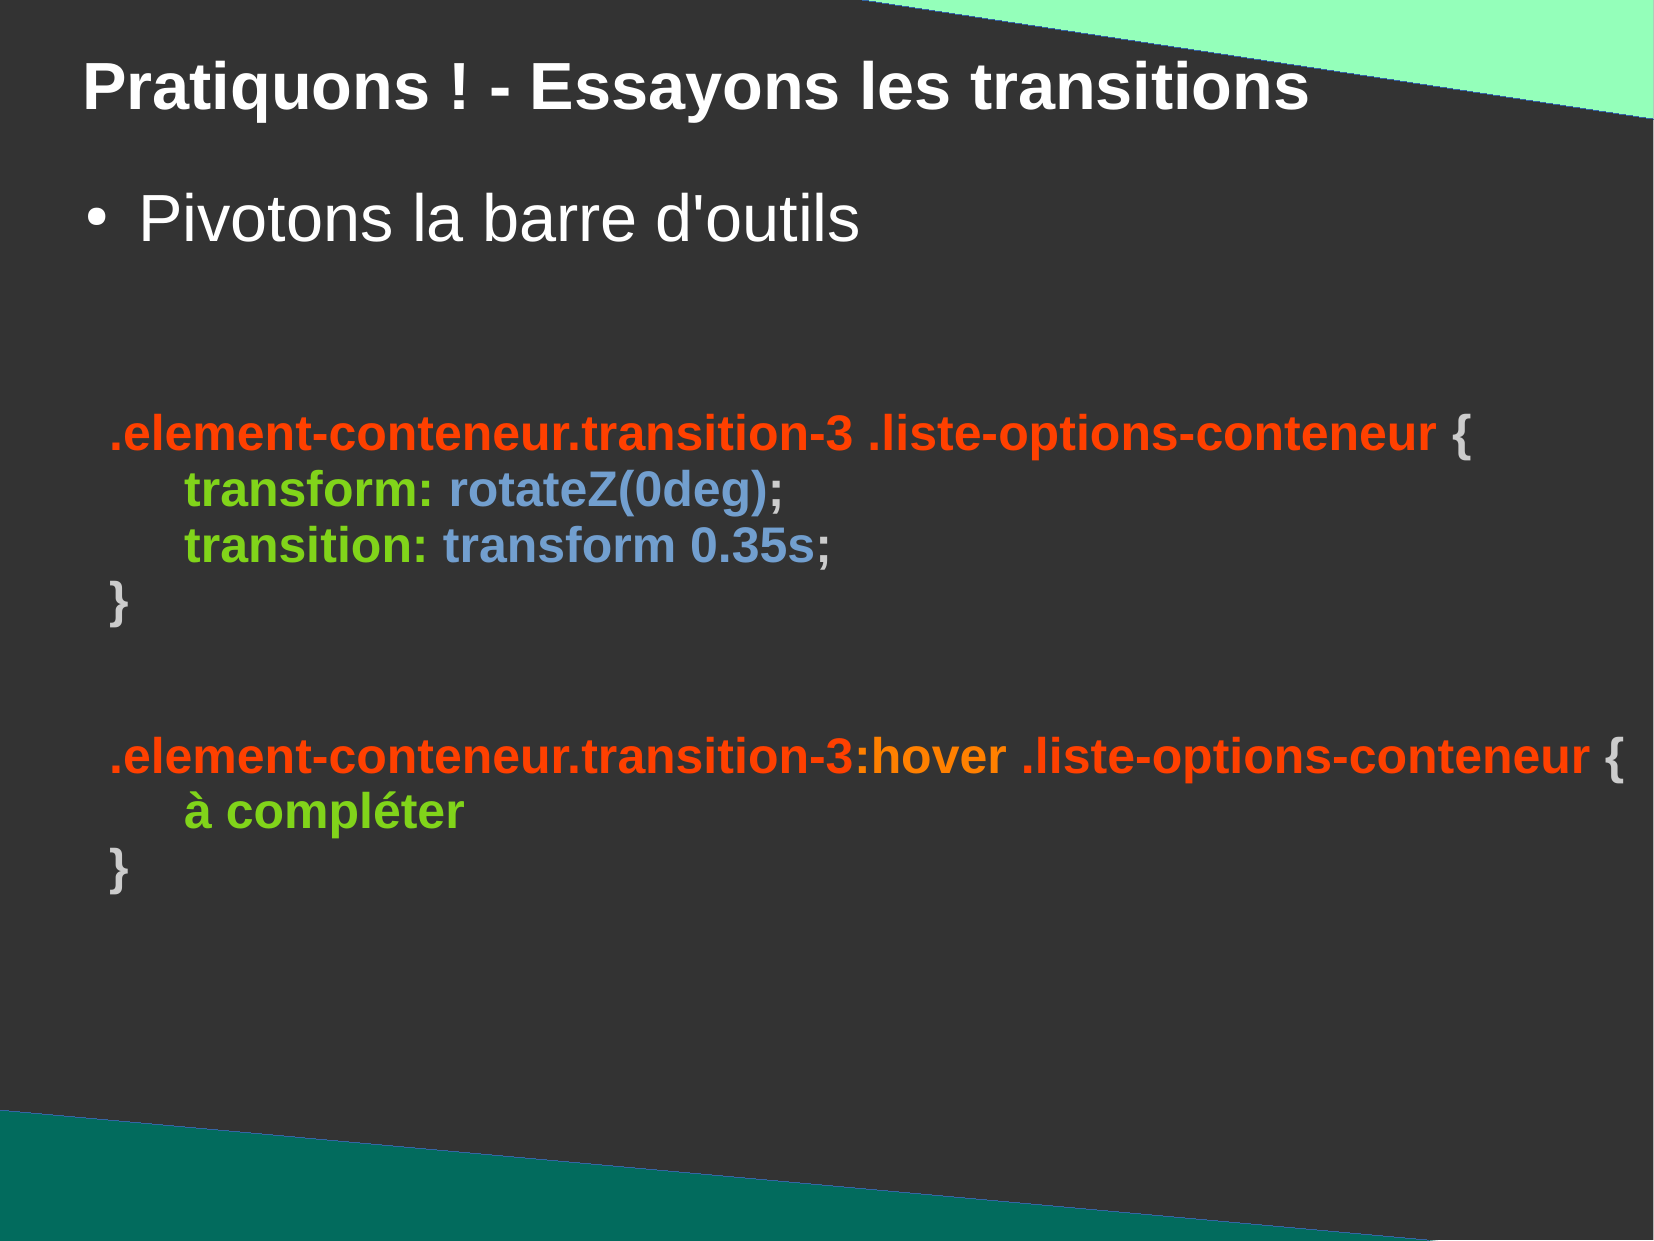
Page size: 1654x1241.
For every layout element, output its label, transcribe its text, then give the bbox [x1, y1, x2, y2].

text_box [862, 0, 1654, 120]
text_box .element-conteneur.transition-3:hover .liste-options-conteneur { à compléter } [94, 720, 1642, 959]
title Pratiquons ! - Essayons les transitions [82, 49, 1630, 199]
text_box .element-conteneur.transition-3 .liste-options-conteneur { transform: rotateZ(0deg); transition: transform 0.35s; } [94, 398, 1548, 692]
list Pivotons la barre d'outils [67, 180, 1607, 378]
